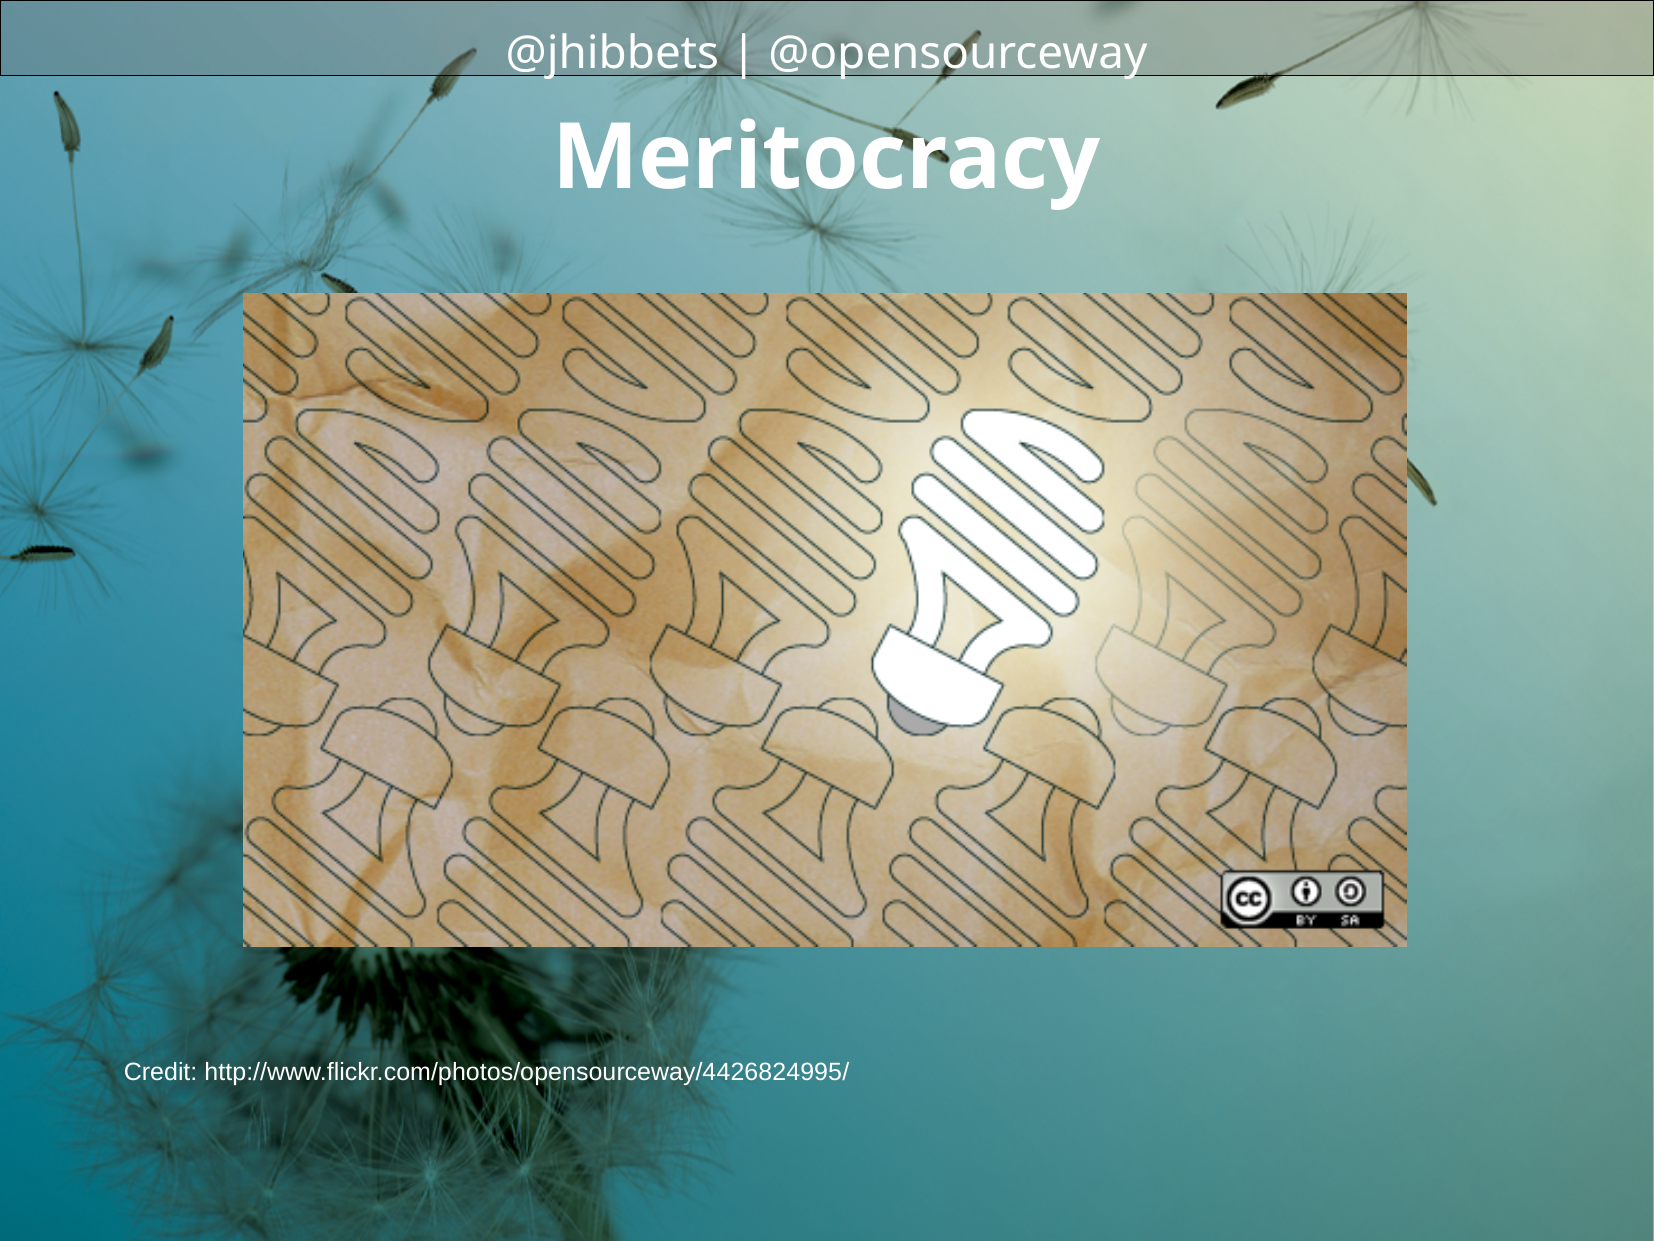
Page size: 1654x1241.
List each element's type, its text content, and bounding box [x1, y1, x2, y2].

picture [0, 76, 1654, 1241]
text_box Credit: http://www.flickr.com/photos/opensourceway/4426824995/ [109, 1050, 931, 1091]
title Meritocracy [82, 49, 1571, 257]
